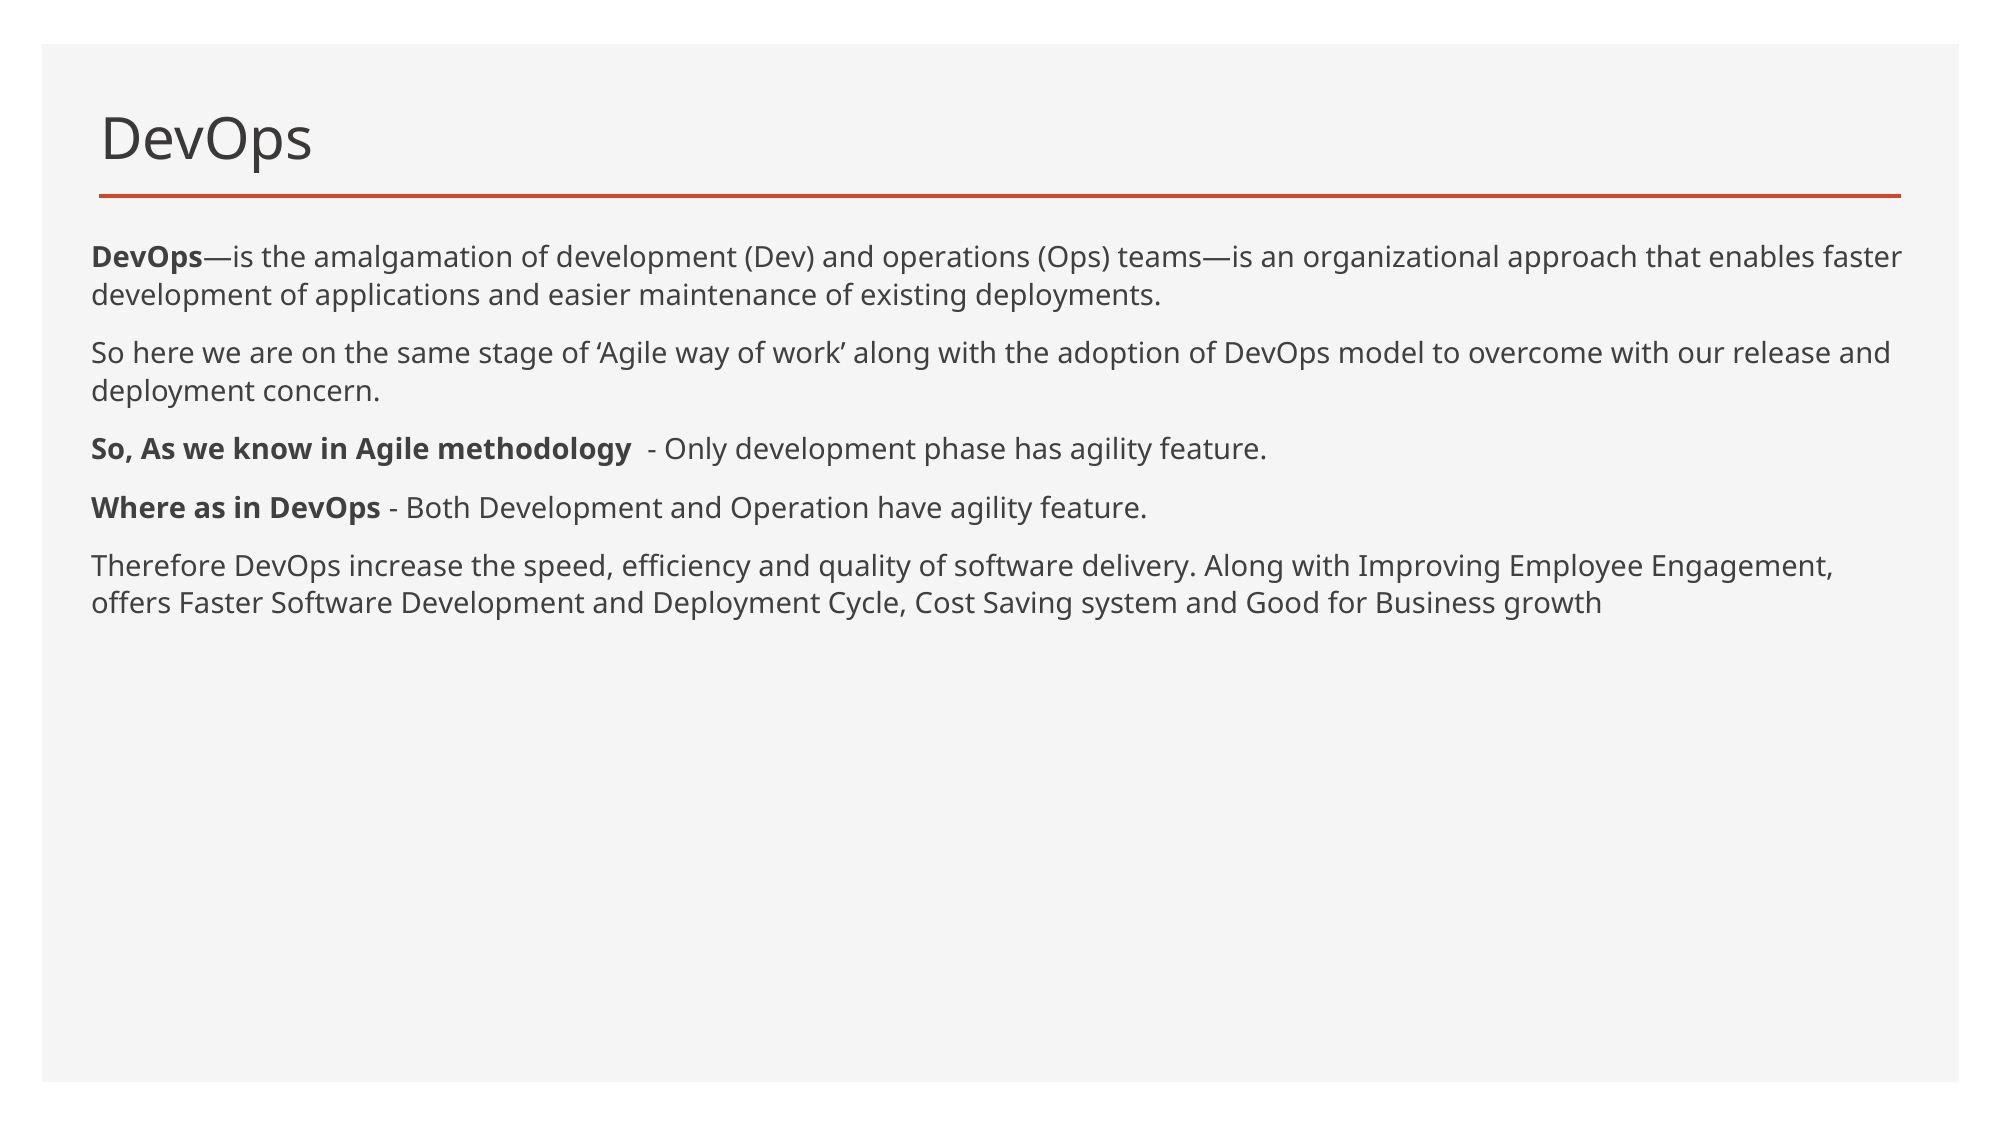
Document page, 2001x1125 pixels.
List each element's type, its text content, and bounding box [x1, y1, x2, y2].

text_box DevOps—is the amalgamation of development (Dev) and operations (Ops) teams—is an organizational approach that enables faster development of applications and easier maintenance of existing deployments. So here we are on the same stage of ‘Agile way of work’ along with the adoption of DevOps model to overcome with our release and deployment concern. So, As we know in Agile methodology - Only development phase has agility feature. Where as in DevOps - Both Development and Operation have agility feature. Therefore DevOps increase the speed, efficiency and quality of software delivery. Along with Improving Employee Engagement, offers Faster Software Development and Deployment Cycle, Cost Saving system and Good for Business growth [76, 228, 1925, 1052]
title DevOps [85, 73, 1214, 179]
